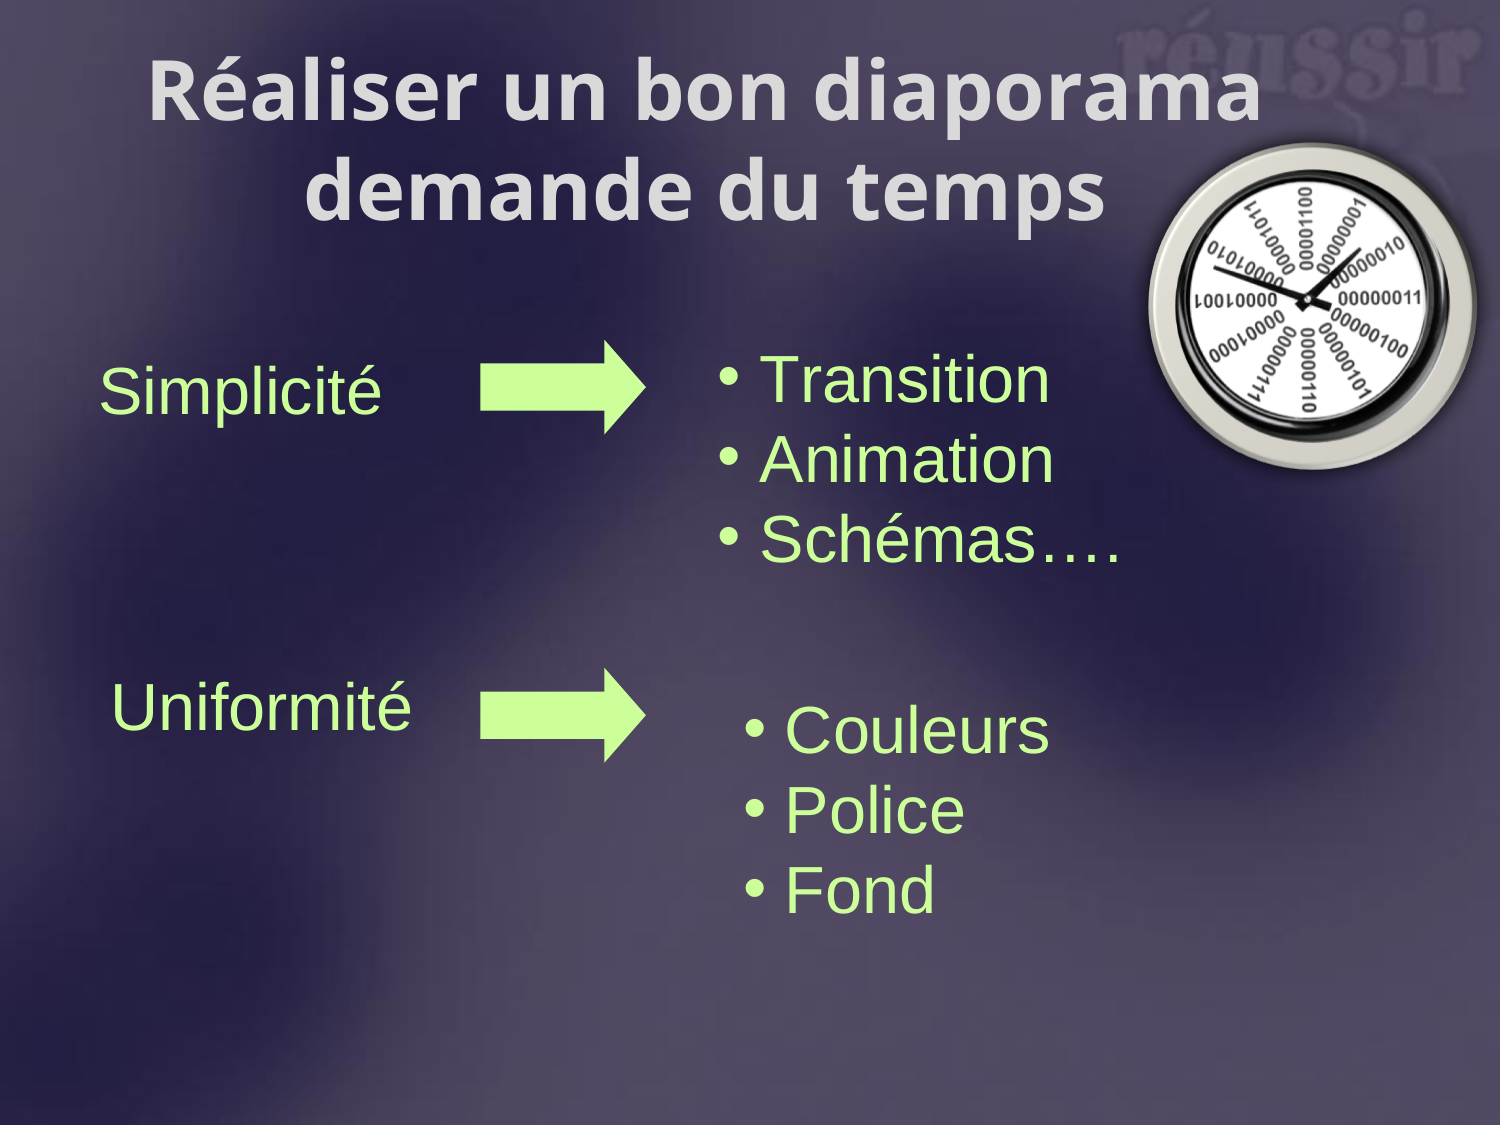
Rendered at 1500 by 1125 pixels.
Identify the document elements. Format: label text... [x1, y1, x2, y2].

text_box Simplicité [83, 339, 418, 436]
text_box Couleurs Police Fond [728, 679, 1067, 935]
text_box Transition Animation Schémas…. [703, 328, 1325, 584]
text_box [480, 339, 646, 435]
text_box Réaliser un bon diaporama demande du temps [35, 37, 1377, 238]
picture [0, 0, 1500, 1125]
text_box [480, 667, 646, 763]
text_box Uniformité [95, 656, 448, 752]
